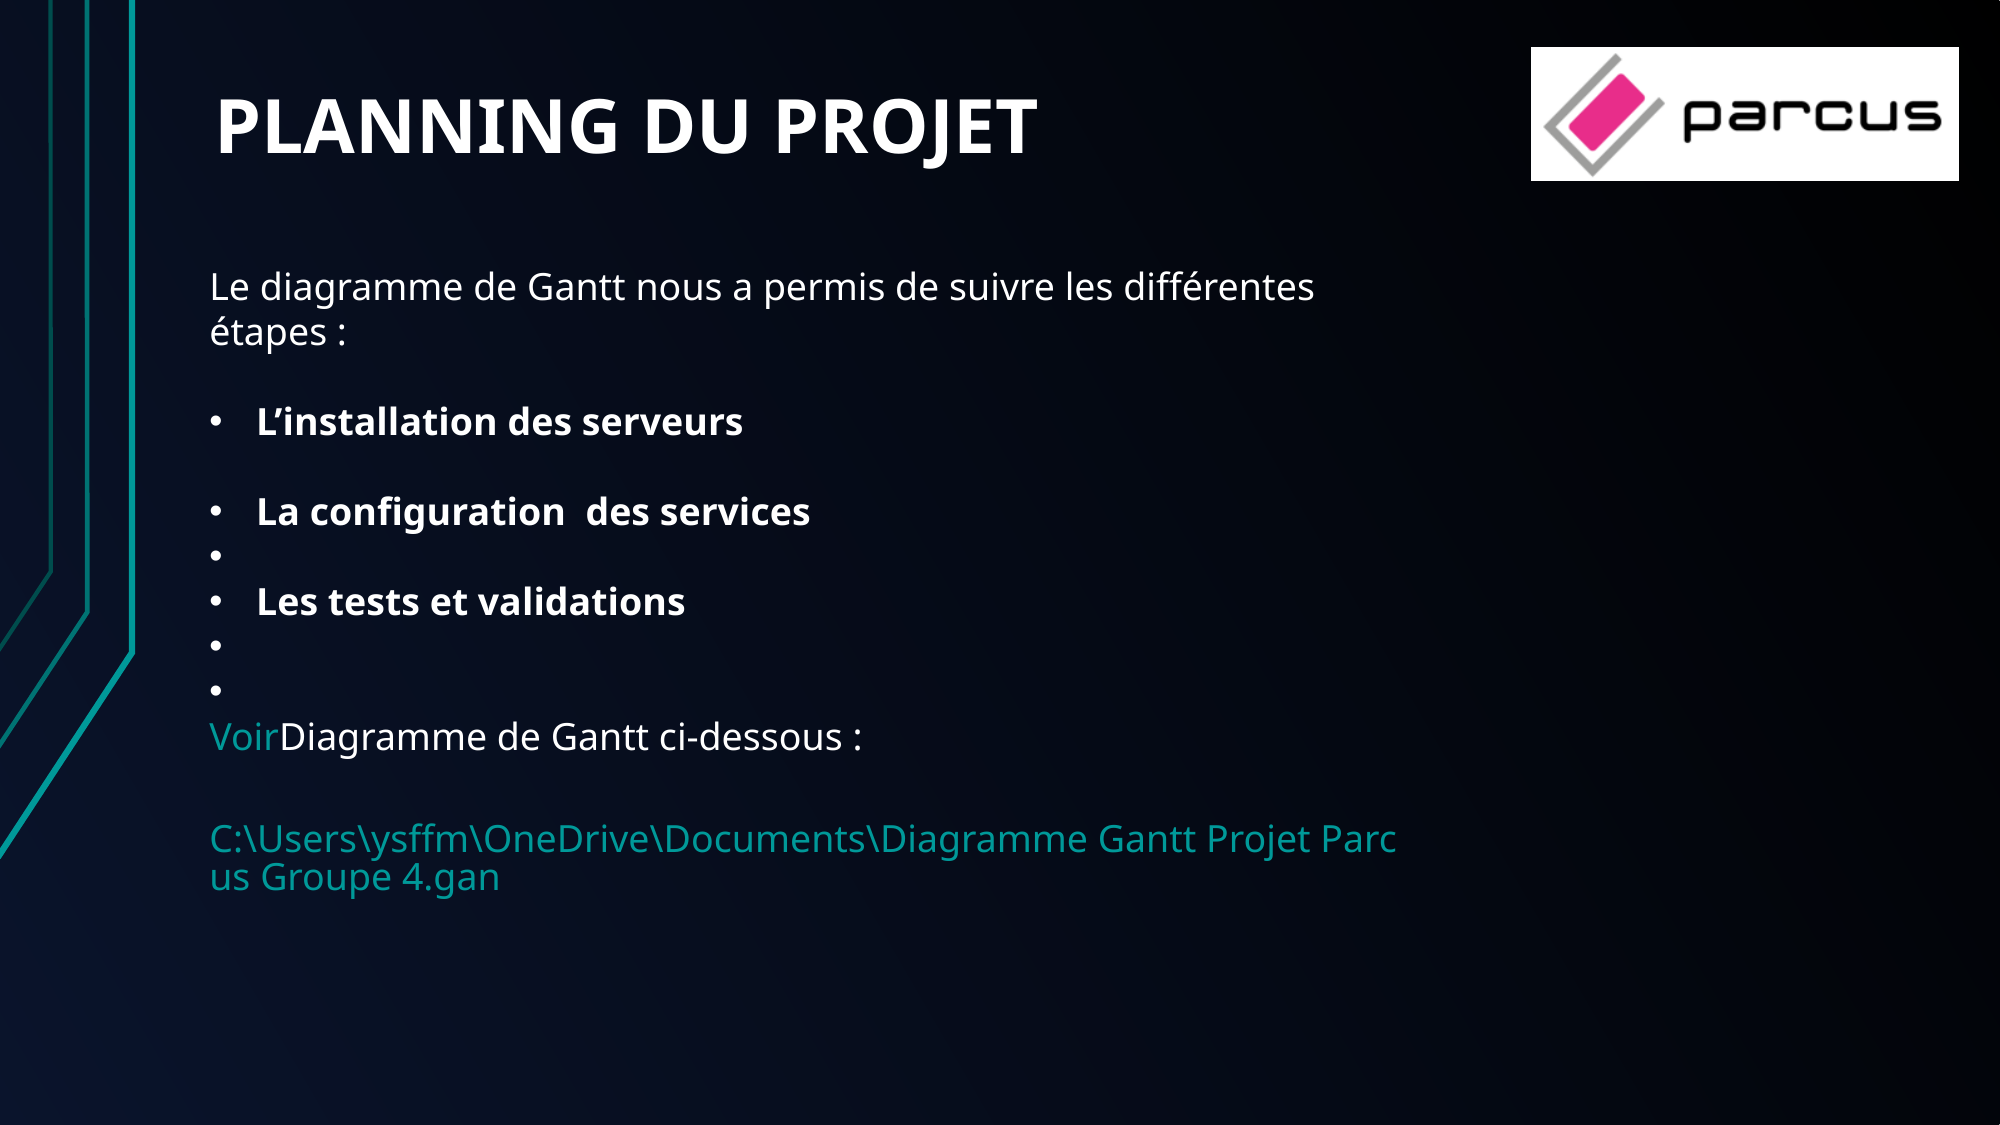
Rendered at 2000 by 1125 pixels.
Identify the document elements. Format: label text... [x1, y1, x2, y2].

title PLANNING DU PROJET [194, 13, 1894, 181]
picture [1531, 47, 1959, 181]
text_box Le diagramme de Gantt nous a permis de suivre les différentes étapes : L’installation des serveurs La configuration des services Les tests et validations Voir Diagramme de Gantt ci-dessous : C:\Users\ysffm\OneDrive\Documents\Diagramme Gantt Projet Parcus Groupe 4.gan [194, 255, 1426, 907]
